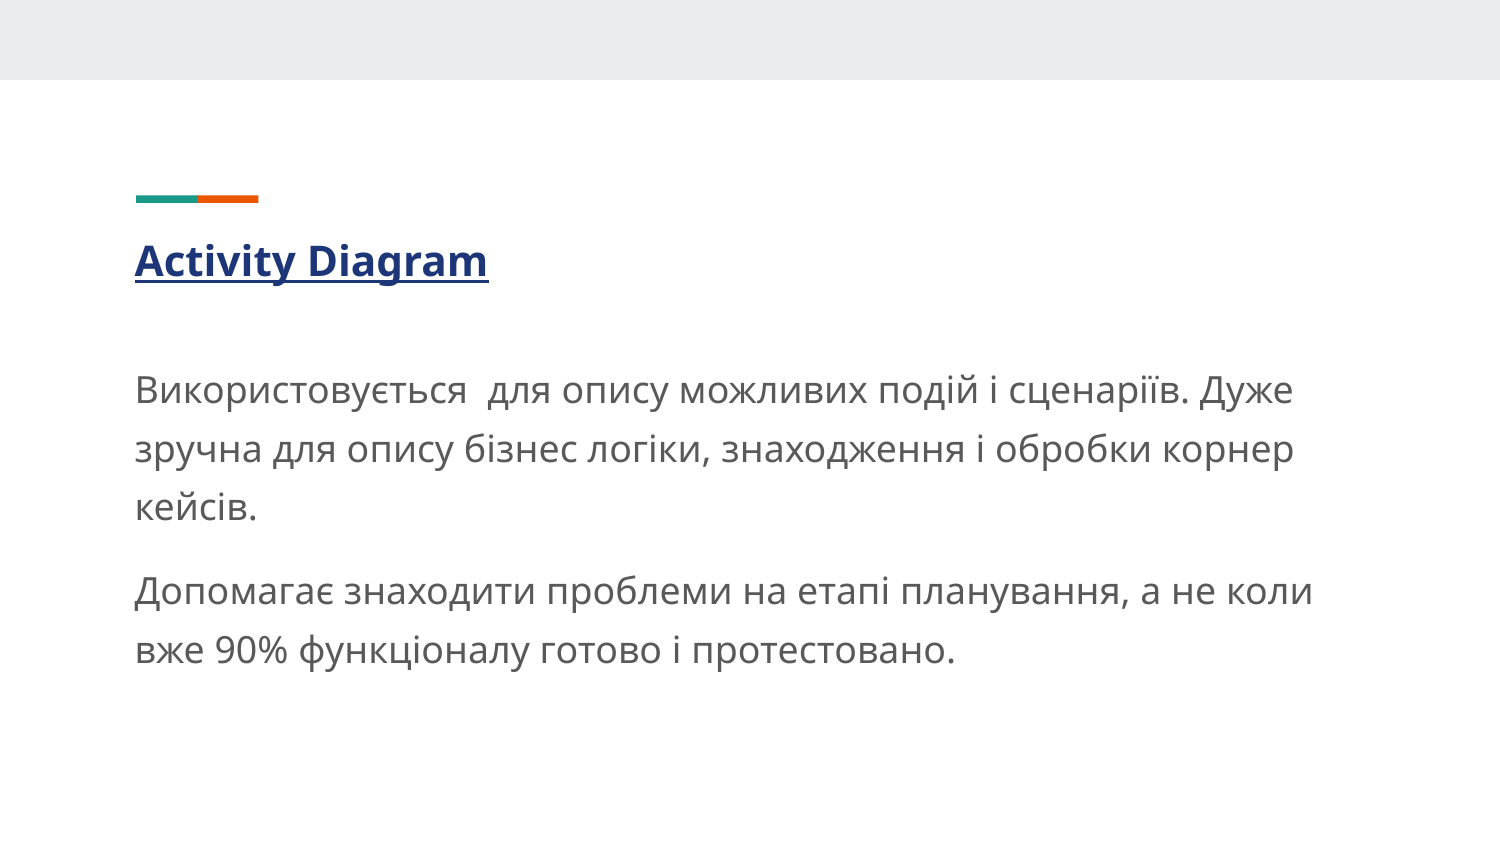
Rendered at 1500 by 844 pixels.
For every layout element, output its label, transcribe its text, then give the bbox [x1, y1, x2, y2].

list Використовується для опису можливих подій і сценаріїв. Дуже зручна для опису бізнес логіки, знаходження і обробки корнер кейсів. Допомагає знаходити проблеми на етапі планування, а не коли вже 90% функціоналу готово і протестовано. [119, 341, 1381, 712]
title Activity Diagram [119, 216, 1381, 305]
